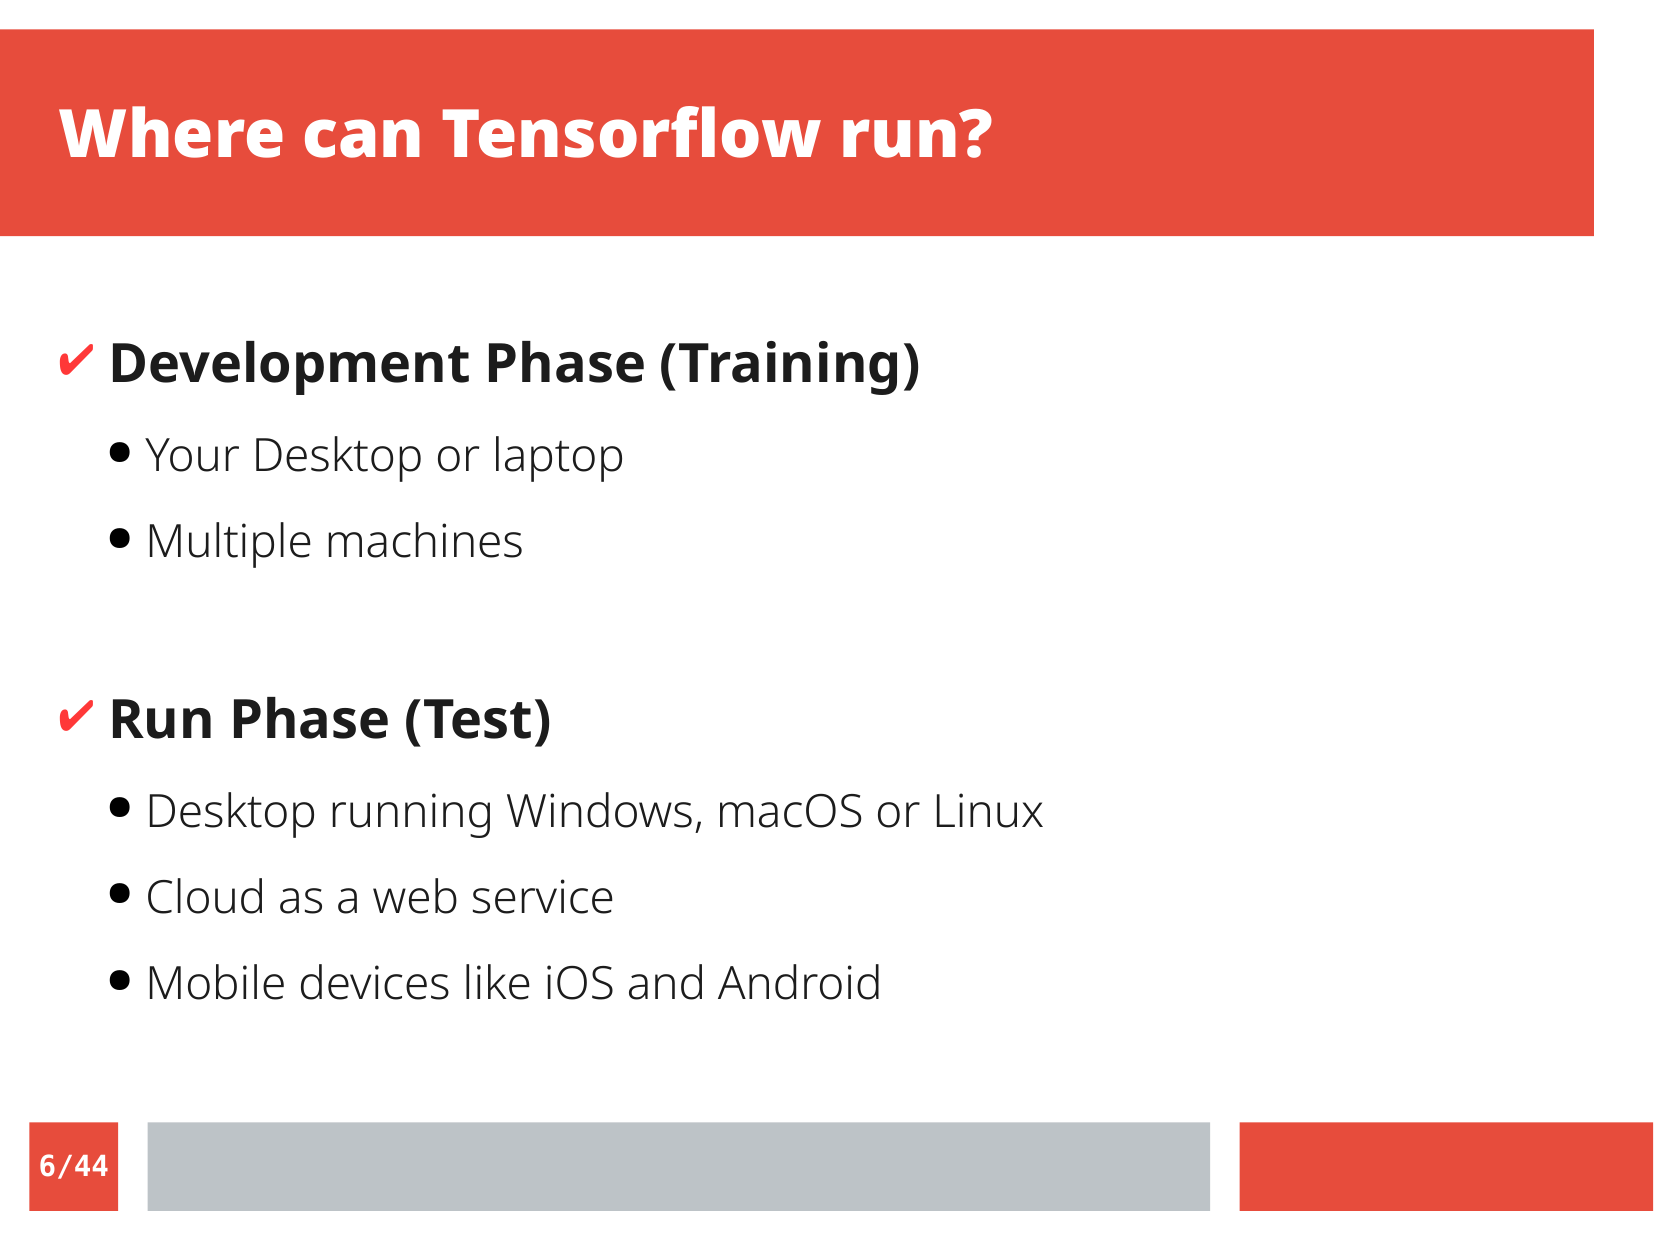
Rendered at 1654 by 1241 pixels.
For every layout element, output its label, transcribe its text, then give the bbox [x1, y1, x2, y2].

list Development Phase (Training) Your Desktop or laptop Multiple machines Run Phase (Test) Desktop running Windows, macOS or Linux Cloud as a web service Mobile devices like iOS and Android [58, 324, 1565, 1093]
title Where can Tensorflow run? [58, 90, 1594, 178]
